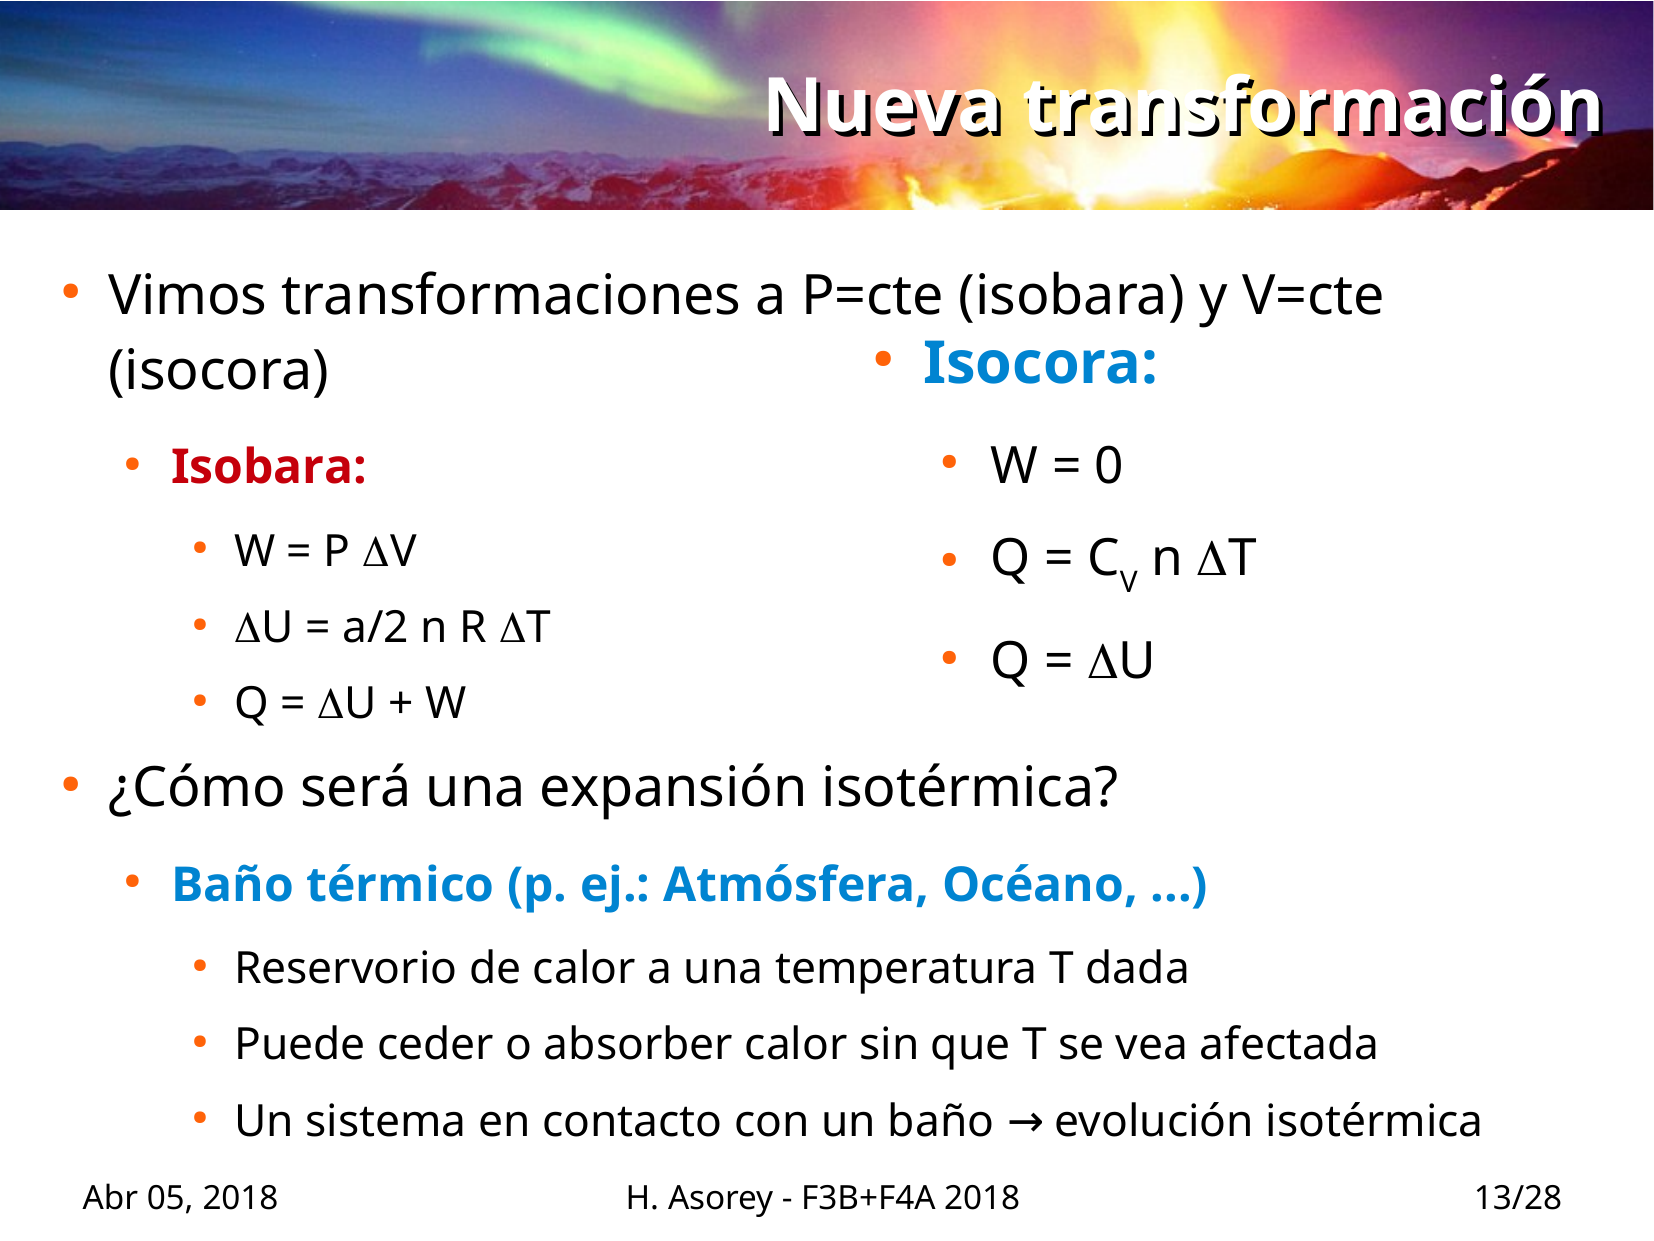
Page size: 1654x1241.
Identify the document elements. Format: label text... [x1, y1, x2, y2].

picture [0, 1, 1654, 210]
list Vimos transformaciones a P=cte (isobara) y V=cte (isocora) Isobara: W = P DV DU = a/2 n R DT Q = DU + W ¿Cómo será una expansión isotérmica? Baño térmico (p. ej.: Atmósfera, Océano, ...) Reservorio de calor a una temperatura T dada Puede ceder o absorber calor sin que T se vea afectada Un sistema en contacto con un baño → evolución isotérmica [45, 255, 1606, 1156]
list Isocora: W = 0 Q = CV n DT Q = DU [856, 319, 1618, 695]
title Nueva transformación [45, 15, 1606, 191]
